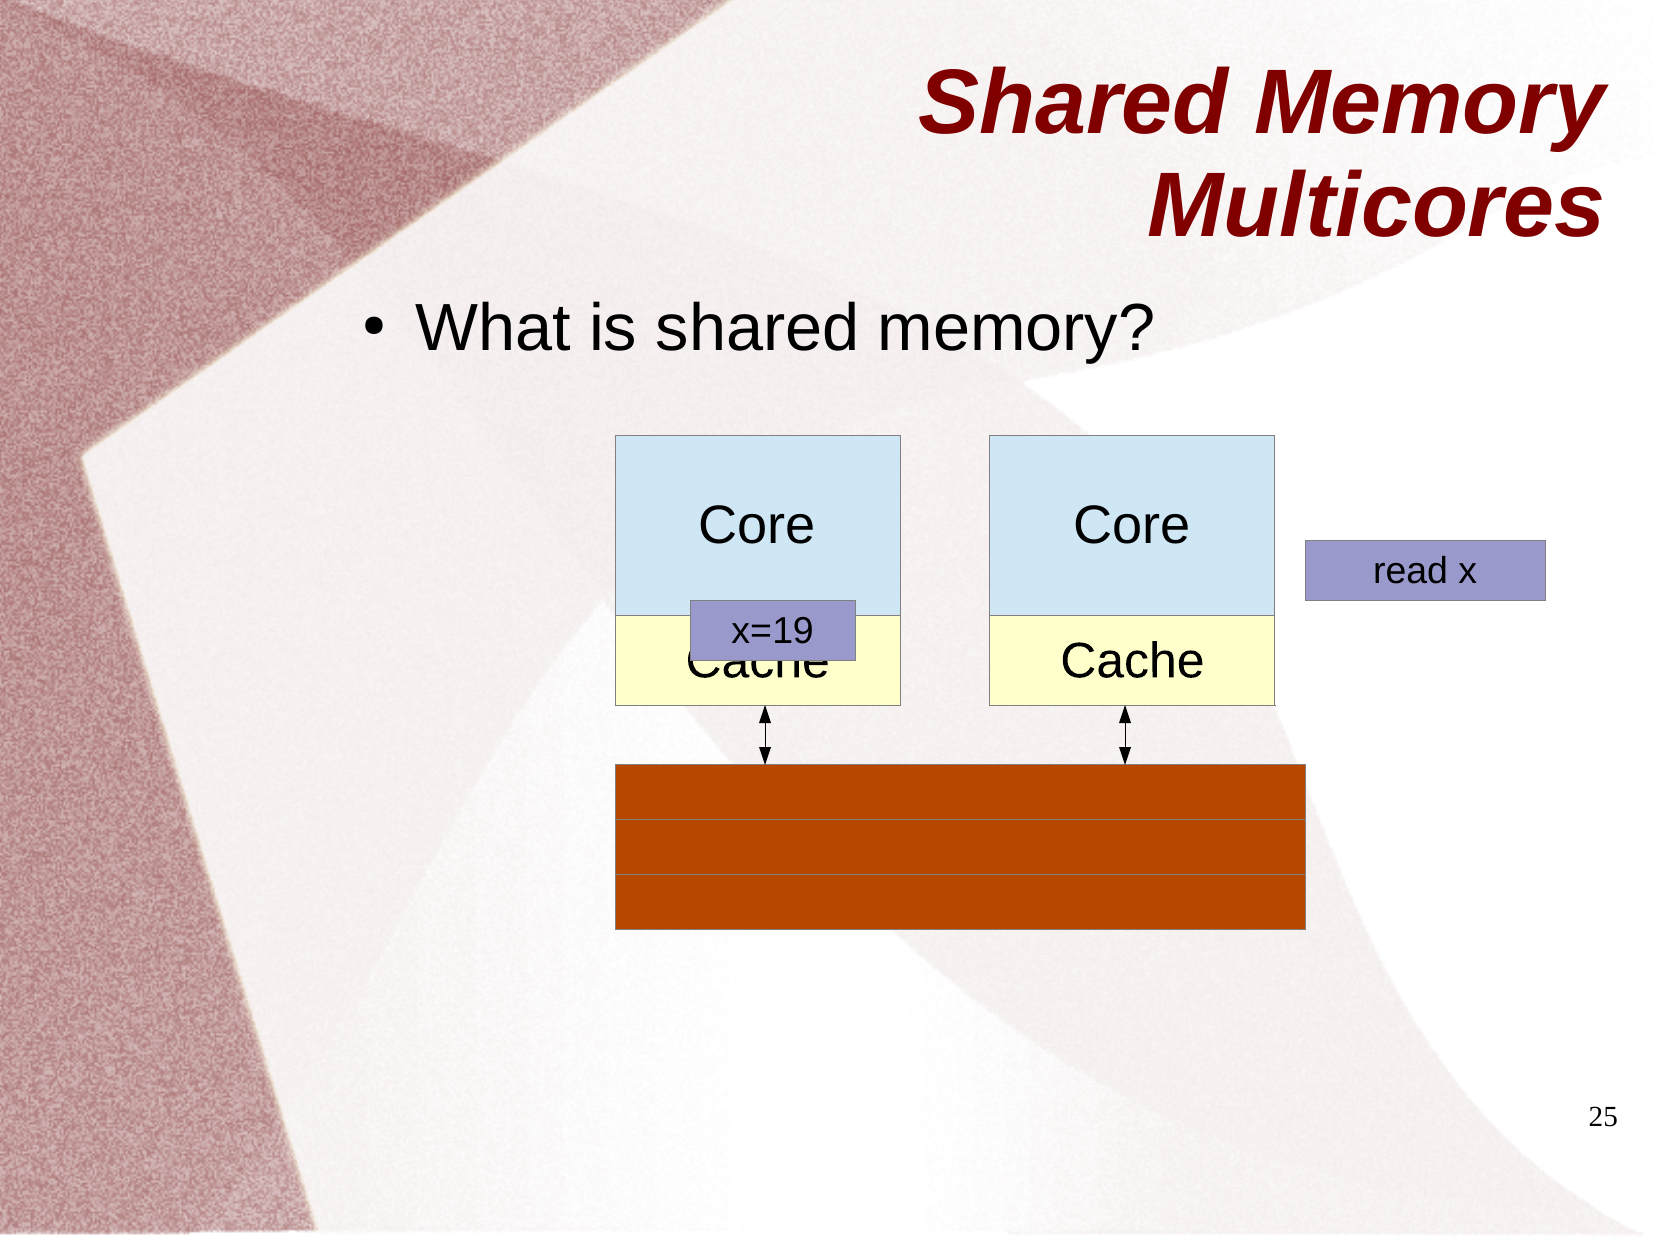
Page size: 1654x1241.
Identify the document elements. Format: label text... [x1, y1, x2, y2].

text_box x=19 [690, 600, 856, 661]
picture [0, 0, 1654, 1241]
text_box read x [1305, 540, 1546, 601]
text_box Cache [615, 615, 901, 706]
text_box Cache [989, 615, 1276, 706]
title Shared Memory Multicores [596, 50, 1607, 256]
list What is shared memory? [344, 290, 1621, 406]
text_box Core [615, 435, 901, 615]
text_box [615, 764, 1306, 930]
text_box Core [989, 435, 1275, 615]
